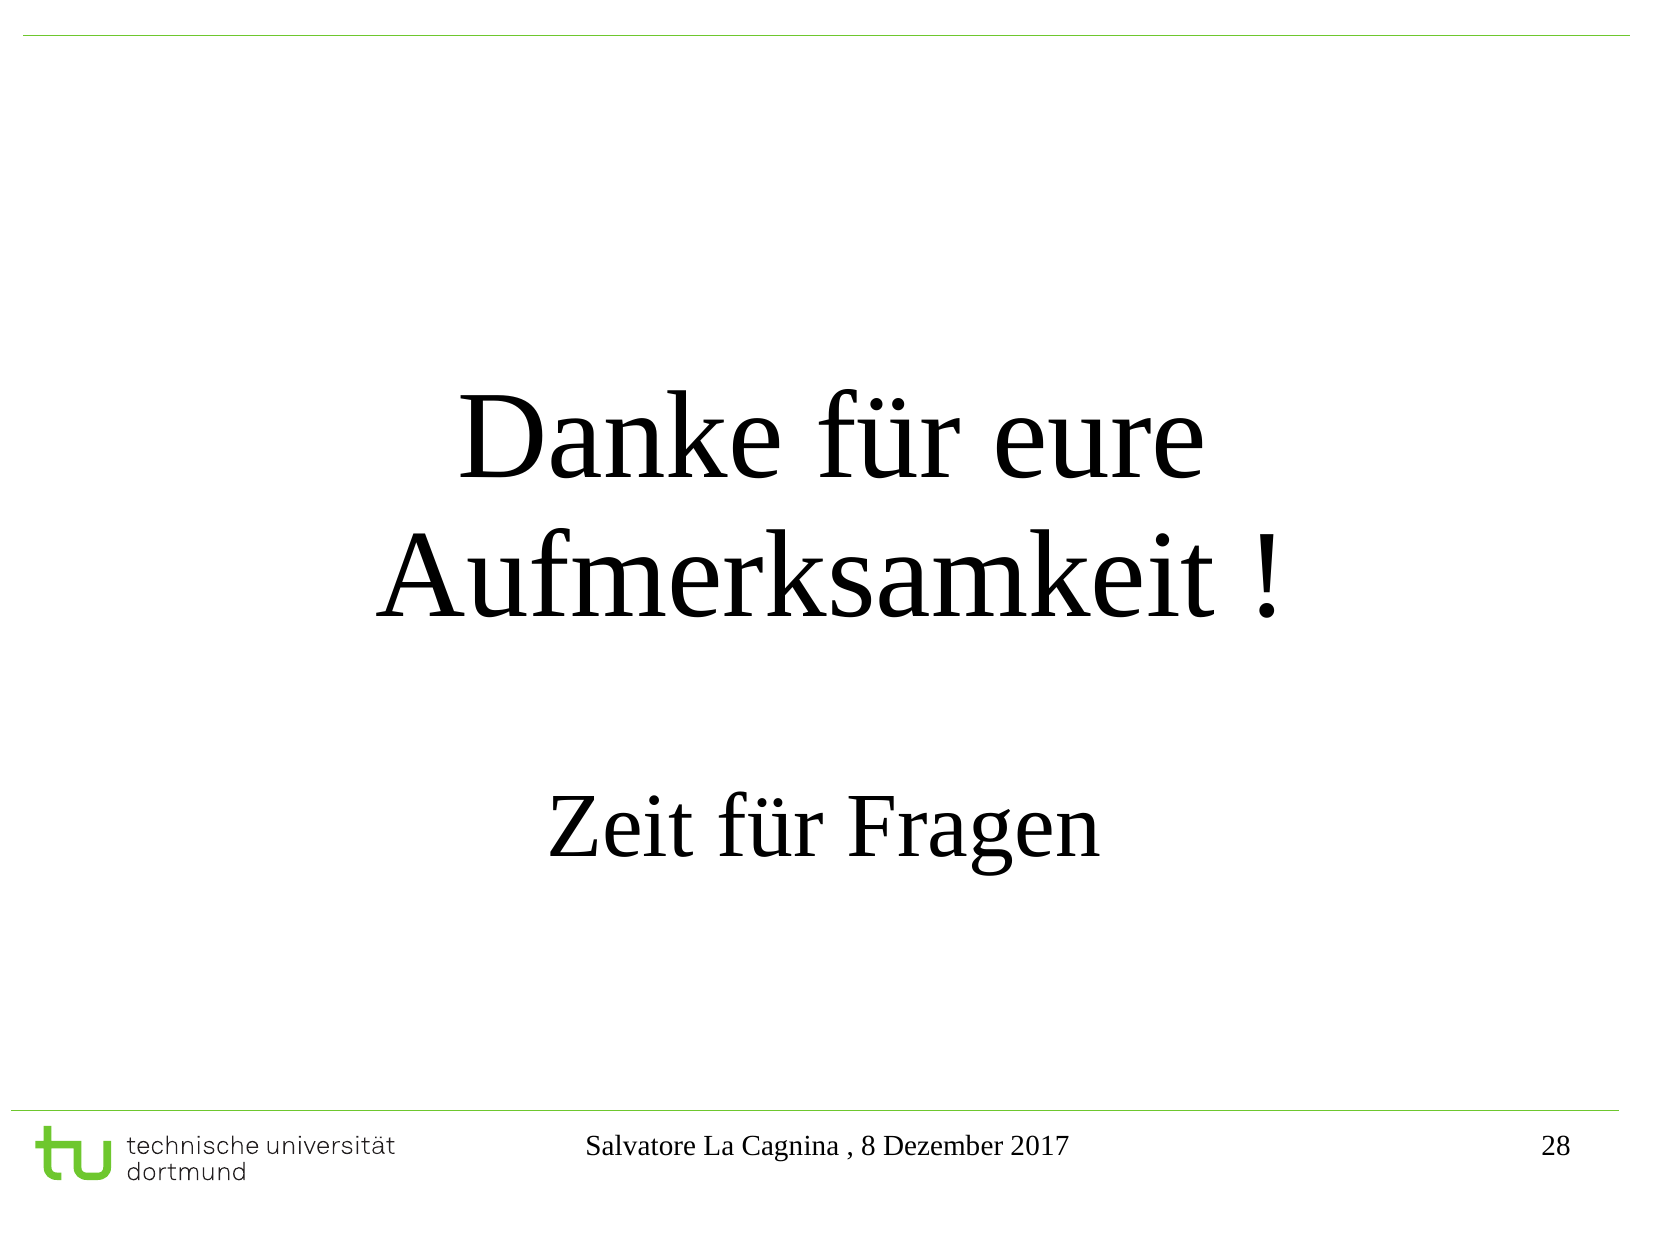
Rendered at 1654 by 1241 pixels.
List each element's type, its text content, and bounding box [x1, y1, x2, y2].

text_box Zeit für Fragen [531, 767, 1123, 885]
title Danke für eure Aufmerksamkeit ! [88, 366, 1577, 745]
chart [35, 1125, 461, 1241]
